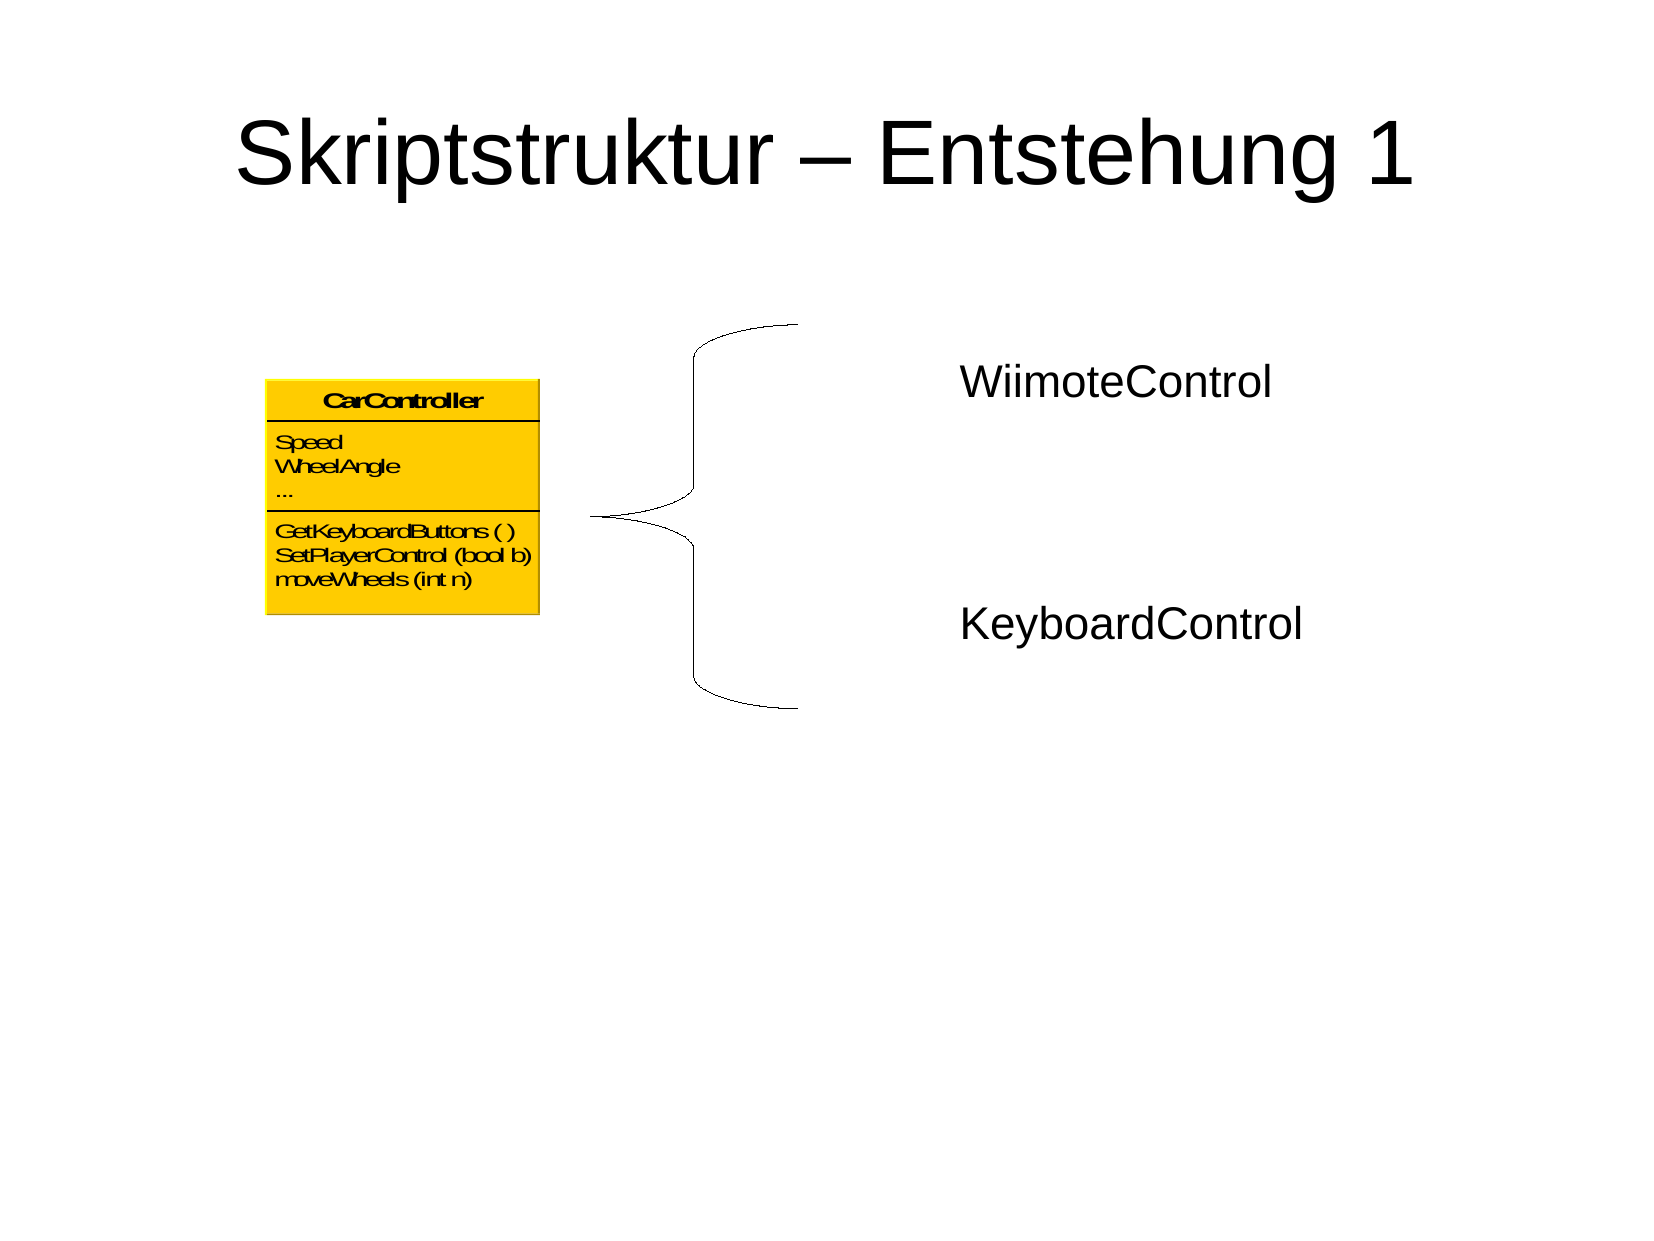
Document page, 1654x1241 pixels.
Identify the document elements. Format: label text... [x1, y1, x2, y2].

title Skriptstruktur – Entstehung 1 [82, 49, 1571, 257]
text_box WiimoteControl [944, 348, 1288, 415]
text_box KeyboardControl [944, 590, 1319, 657]
picture [236, 354, 569, 640]
